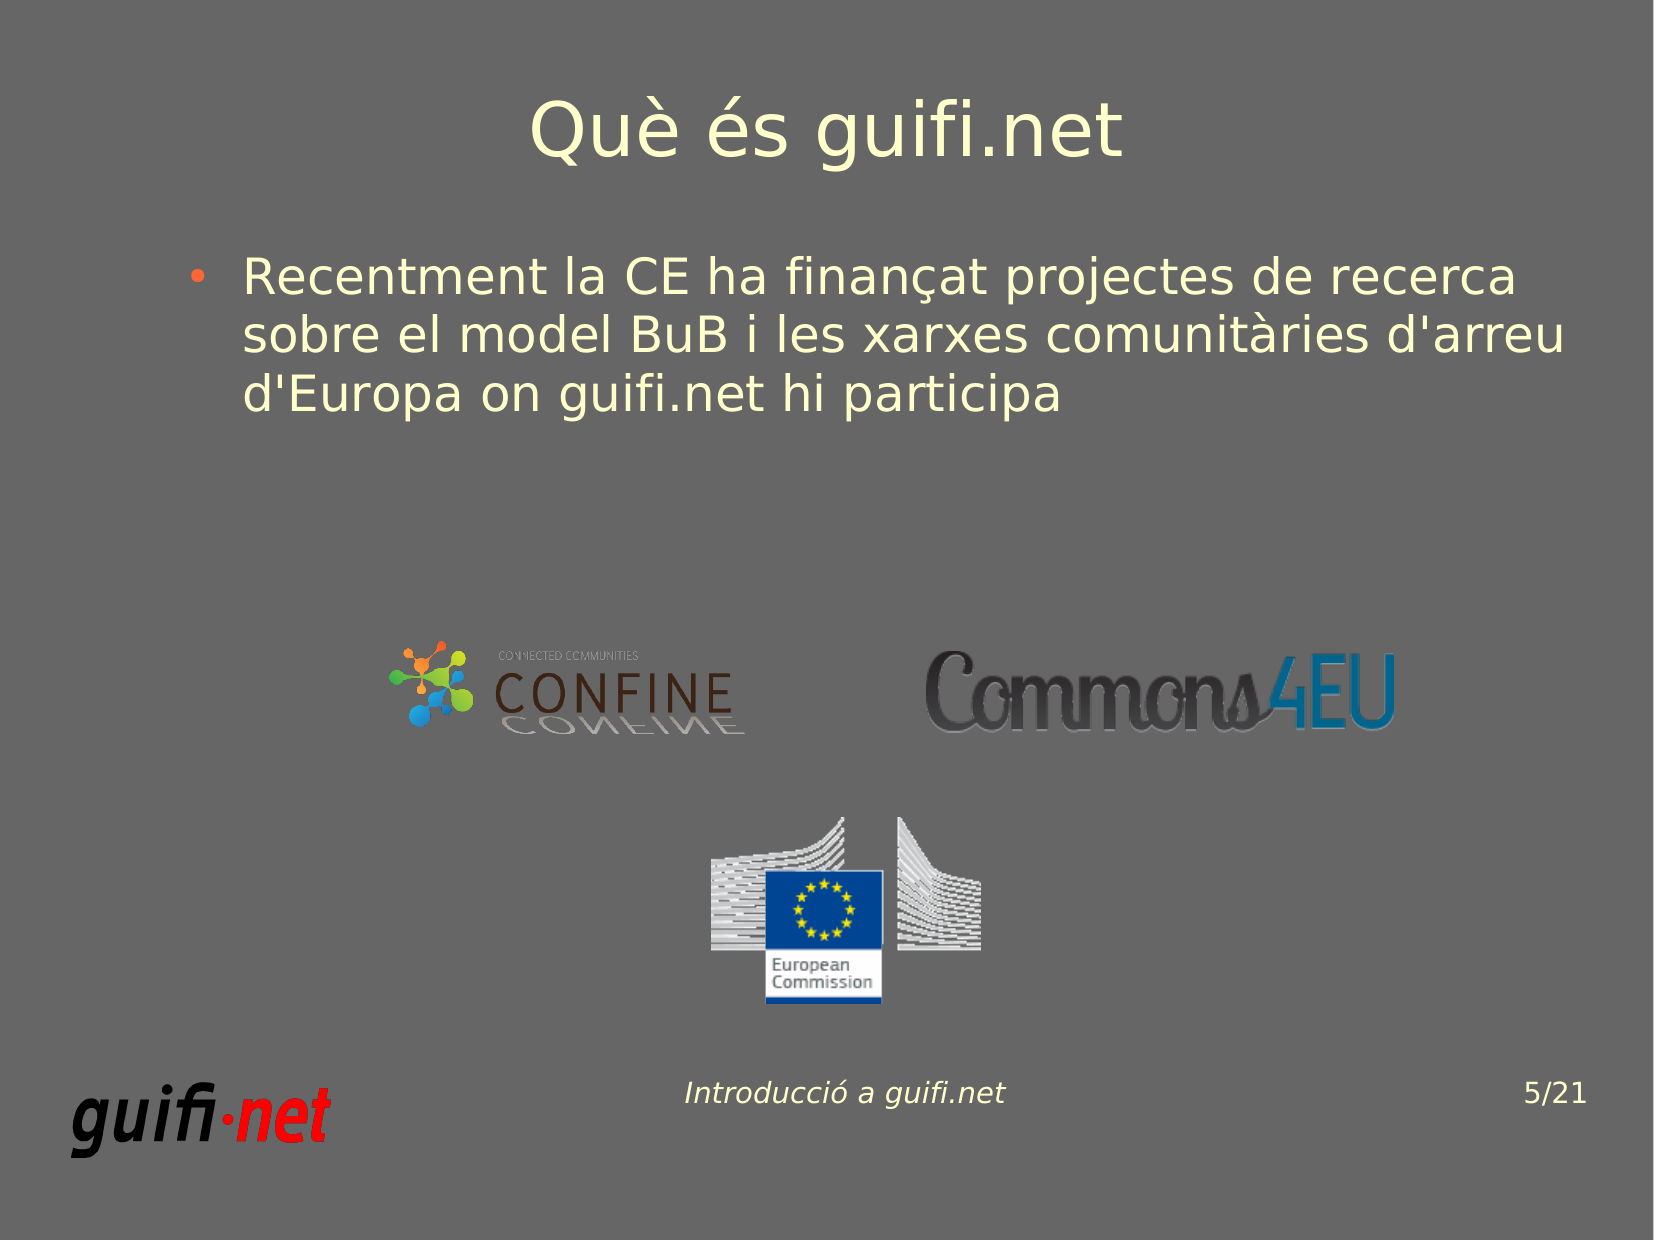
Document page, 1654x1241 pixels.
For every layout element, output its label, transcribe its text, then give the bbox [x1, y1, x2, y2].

picture [71, 1082, 331, 1158]
list Recentment la CE ha finançat projectes de recerca sobre el model BuB i les xarxes comunitàries d'arreu d'Europa on guifi.net hi participa [118, 248, 1571, 1046]
title Què és guifi.net [82, 49, 1571, 213]
